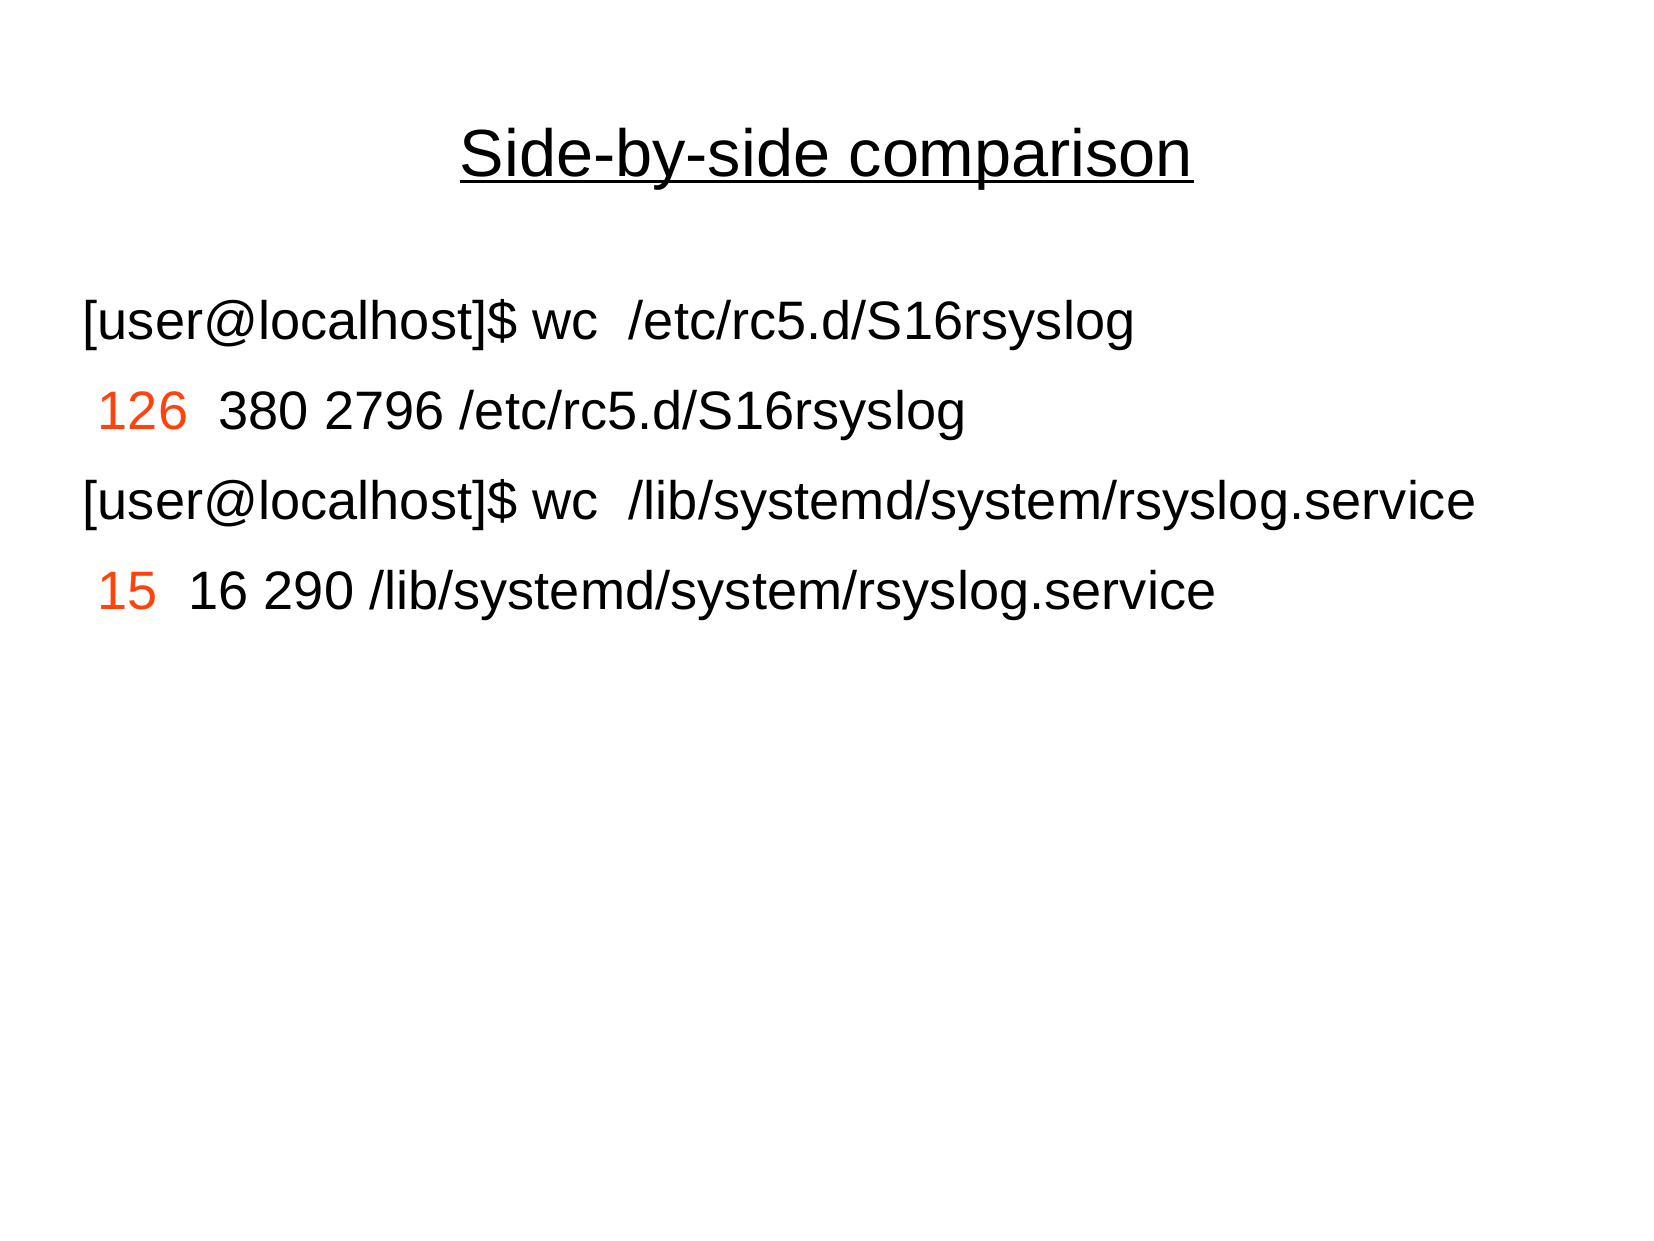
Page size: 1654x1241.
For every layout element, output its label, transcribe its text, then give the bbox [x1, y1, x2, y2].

list [user@localhost]$ wc /etc/rc5.d/S16rsyslog 126 380 2796 /etc/rc5.d/S16rsyslog [user@localhost]$ wc /lib/systemd/system/rsyslog.service 15 16 290 /lib/systemd/system/rsyslog.service [82, 290, 1591, 1036]
title Side-by-side comparison [82, 49, 1571, 257]
